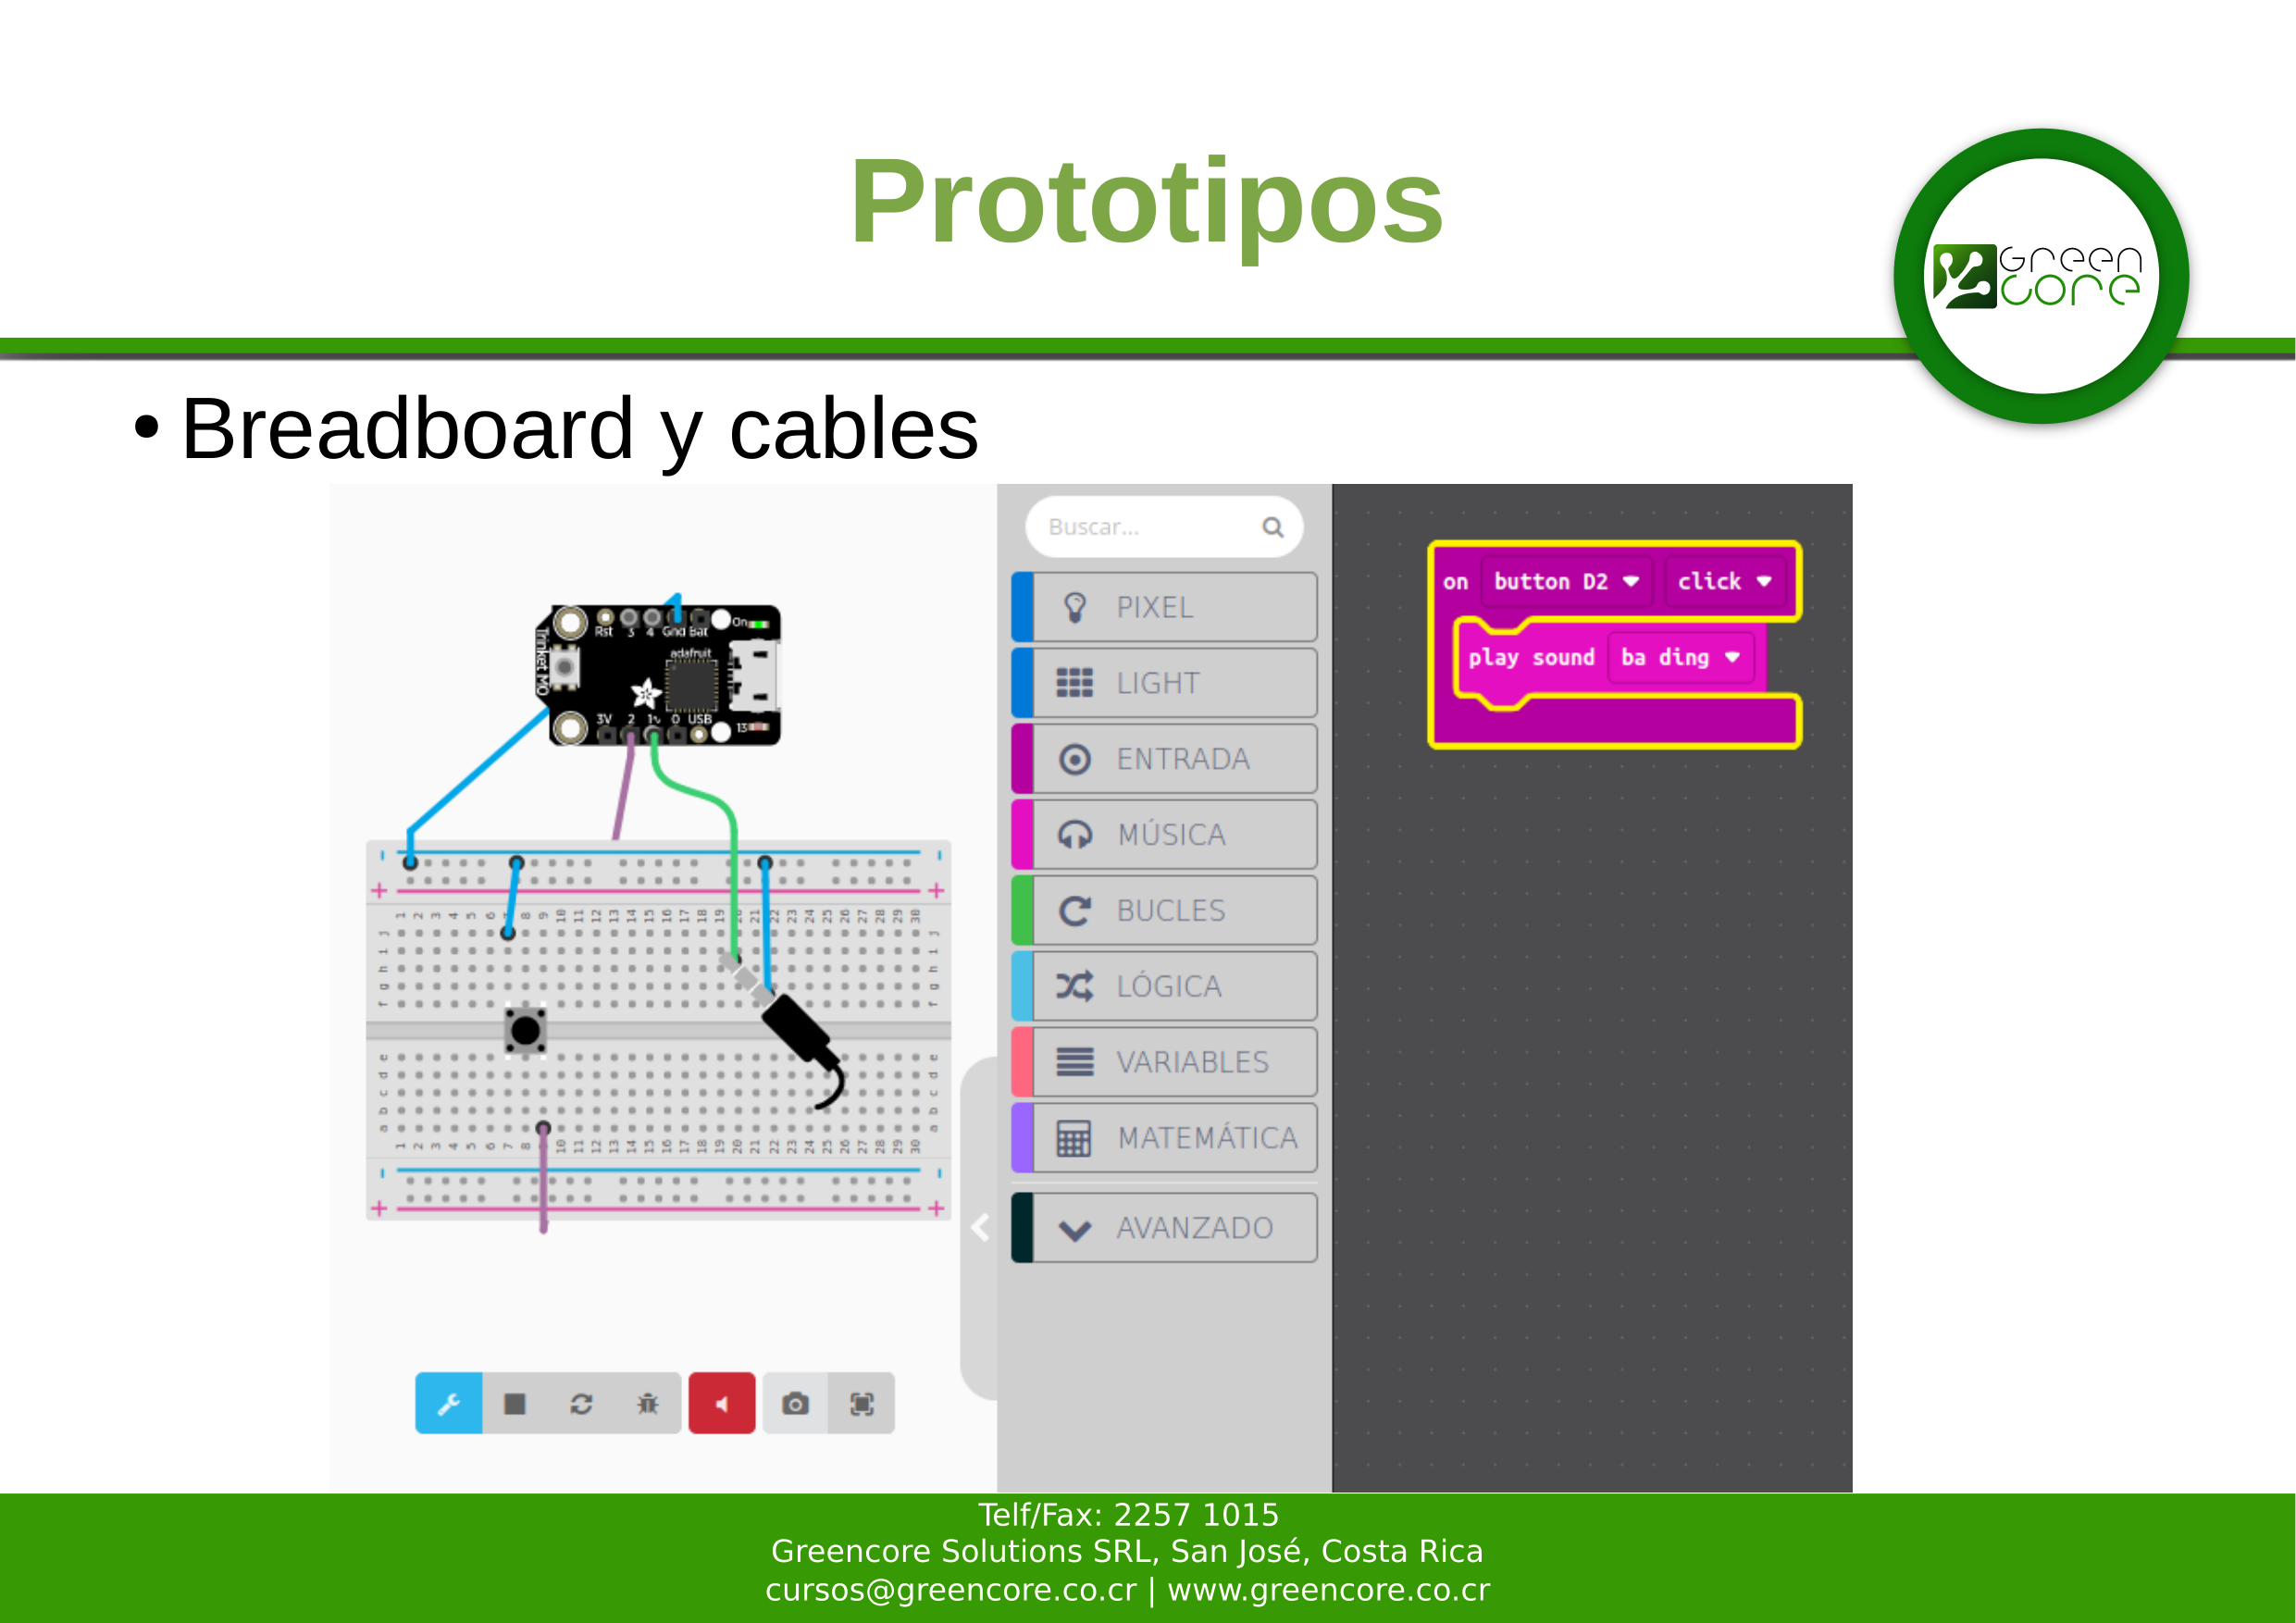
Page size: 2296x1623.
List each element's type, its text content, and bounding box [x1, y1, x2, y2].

list Breadboard y cables [115, 379, 2181, 1489]
picture [0, 0, 2296, 1623]
title Prototipos [115, 64, 2181, 336]
